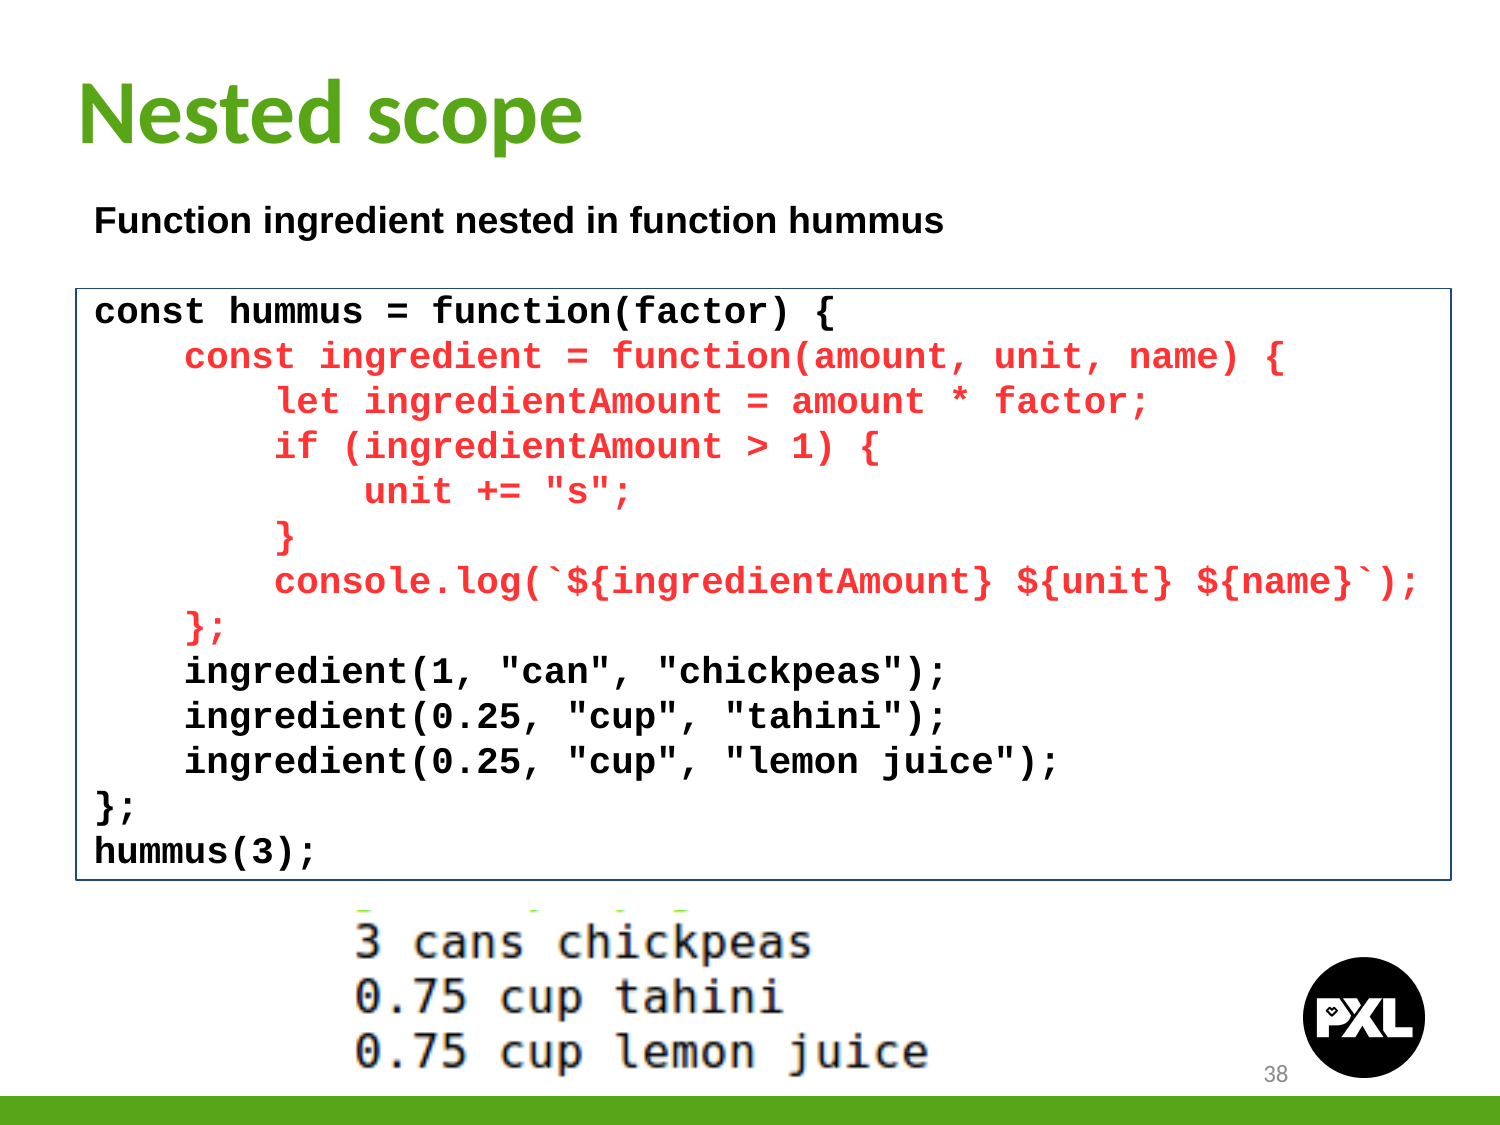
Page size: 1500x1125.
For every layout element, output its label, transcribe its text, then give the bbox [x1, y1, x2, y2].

text_box Function ingredient nested in function hummus const hummus = function(factor) { const ingredient = function(amount, unit, name) { let ingredientAmount = amount * factor; if (ingredientAmount > 1) { unit += "s"; } console.log(`${ingredientAmount} ${unit} ${name}`); }; ingredient(1, "can", "chickpeas"); ingredient(0.25, "cup", "tahini"); ingredient(0.25, "cup", "lemon juice"); }; hummus(3); [79, 289, 1450, 879]
text_box Function ingredient nested in function hummus const hummus = function(factor) { const ingredient = function(amount, unit, name) { let ingredientAmount = amount * factor; if (ingredientAmount > 1) { unit += "s"; } console.log(`${ingredientAmount} ${unit} ${name}`); }; ingredient(1, "can", "chickpeas"); ingredient(0.25, "cup", "tahini"); ingredient(0.25, "cup", "lemon juice"); }; hummus(3); [79, 189, 1500, 1125]
text_box Nested scope [62, 45, 1413, 233]
picture [355, 910, 1006, 1083]
